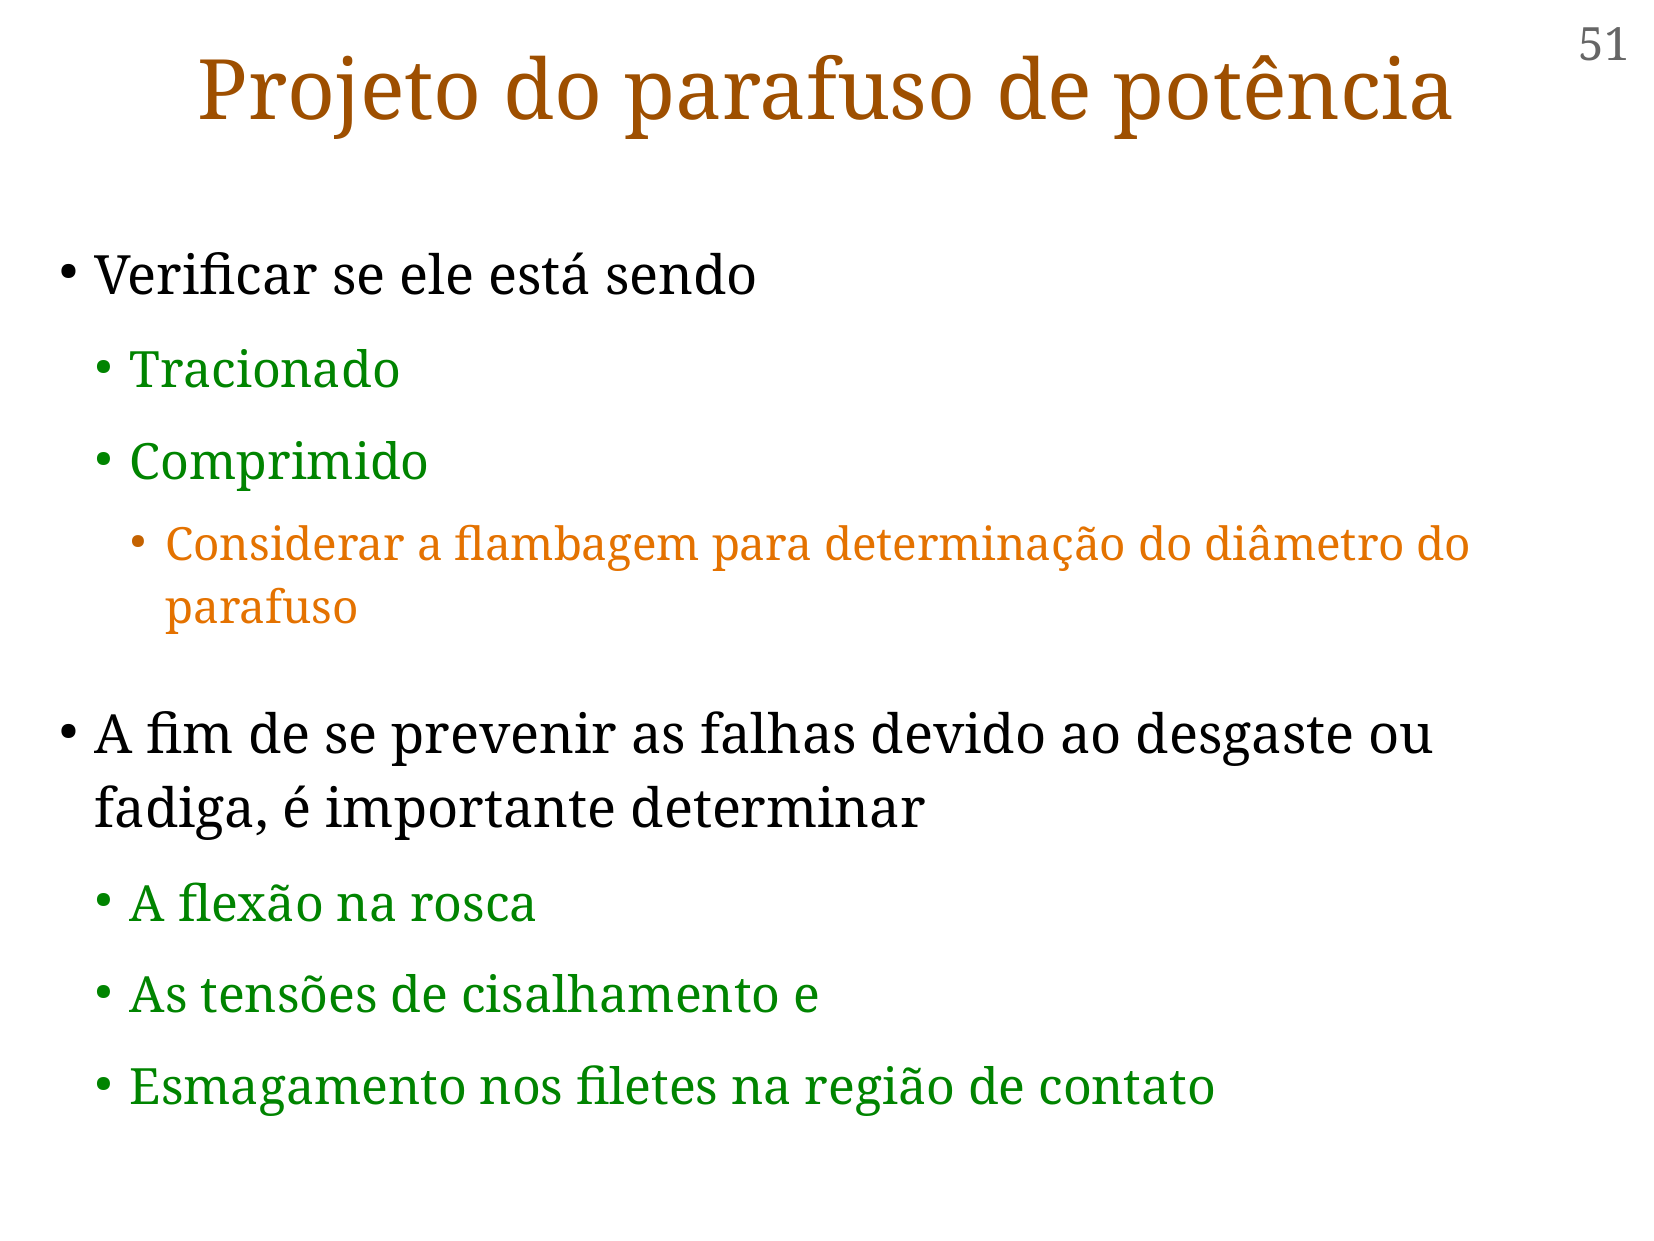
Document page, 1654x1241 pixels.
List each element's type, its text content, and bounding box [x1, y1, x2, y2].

title Projeto do parafuso de potência [59, 29, 1595, 148]
list Verificar se ele está sendo Tracionado Comprimido Considerar a flambagem para determinação do diâmetro do parafuso A fim de se prevenir as falhas devido ao desgaste ou fadiga, é importante determinar A flexão na rosca As tensões de cisalhamento e Esmagamento nos filetes na região de contato [59, 236, 1595, 1211]
